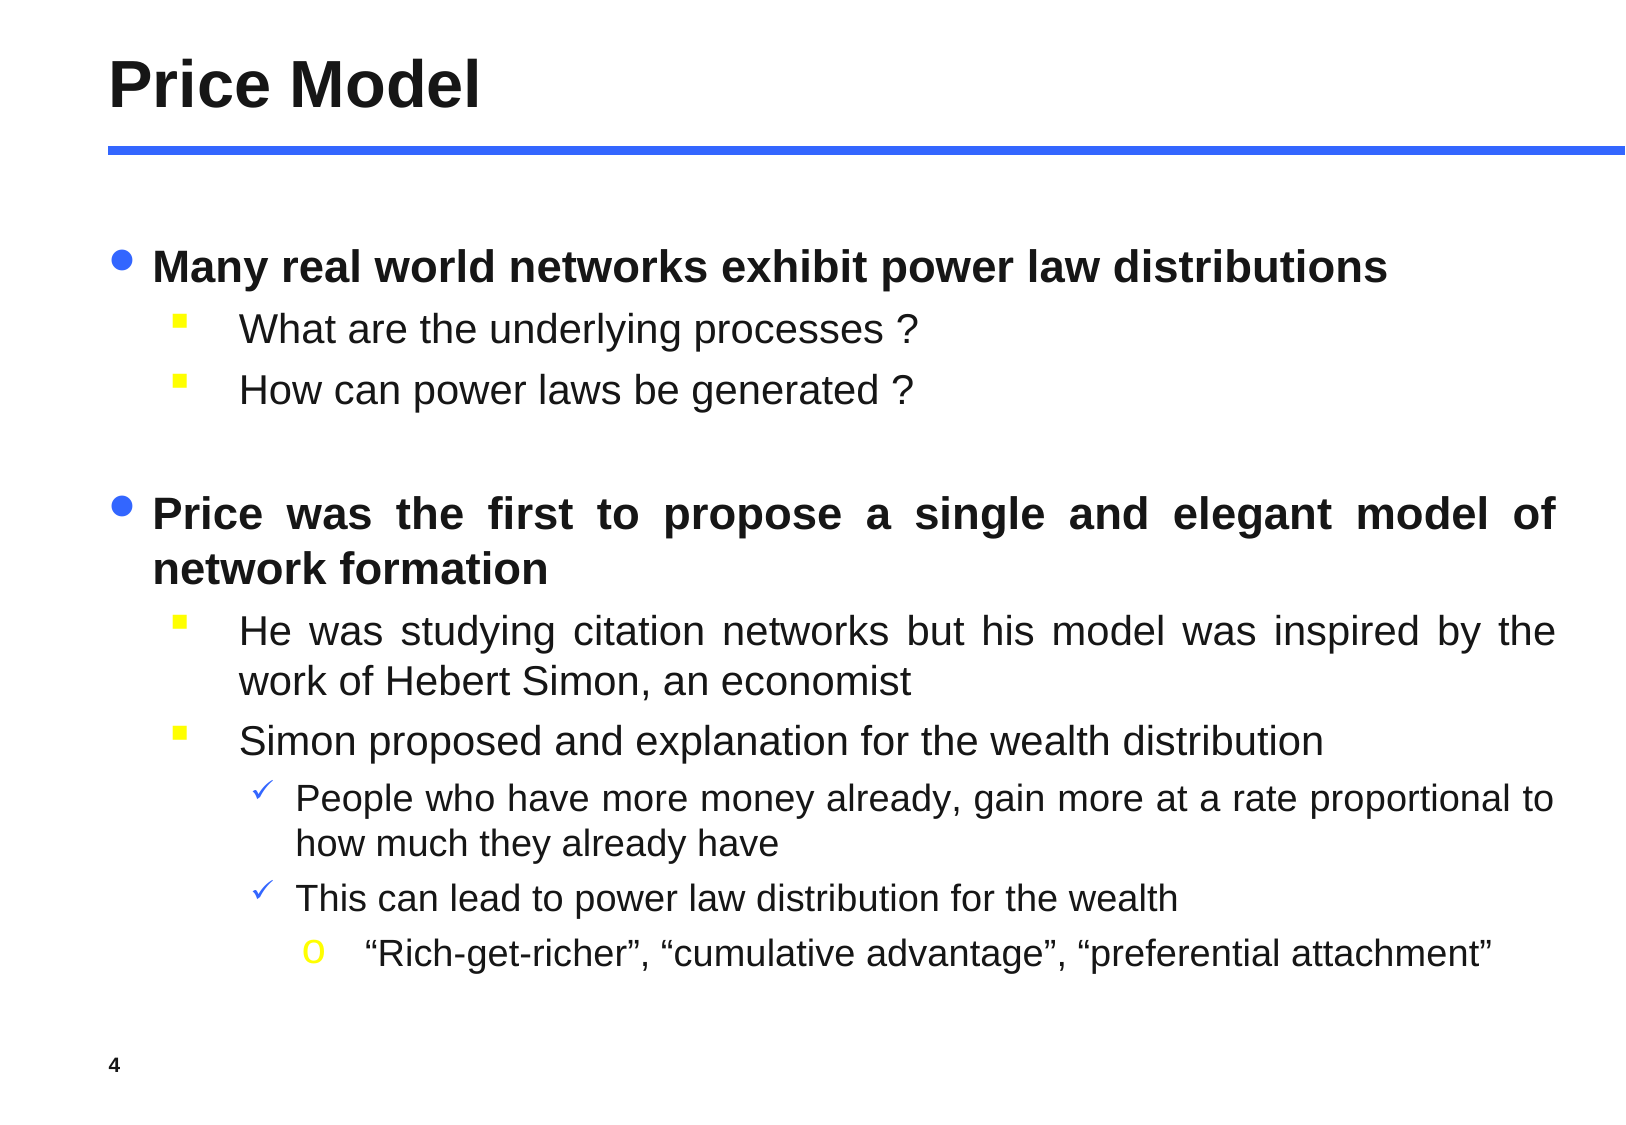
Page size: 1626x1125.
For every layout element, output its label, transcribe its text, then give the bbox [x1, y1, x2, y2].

title Price Model [108, 30, 1558, 131]
list Many real world networks exhibit power law distributions What are the underlying processes ? How can power laws be generated ? Price was the first to propose a single and elegant model of network formation He was studying citation networks but his model was inspired by the work of Hebert Simon, an economist Simon proposed and explanation for the wealth distribution People who have more money already, gain more at a rate proportional to how much they already have This can lead to power law distribution for the wealth “Rich-get-richer”, “cumulative advantage”, “preferential attachment” [108, 237, 1558, 975]
text_box <number> [108, 1051, 188, 1077]
